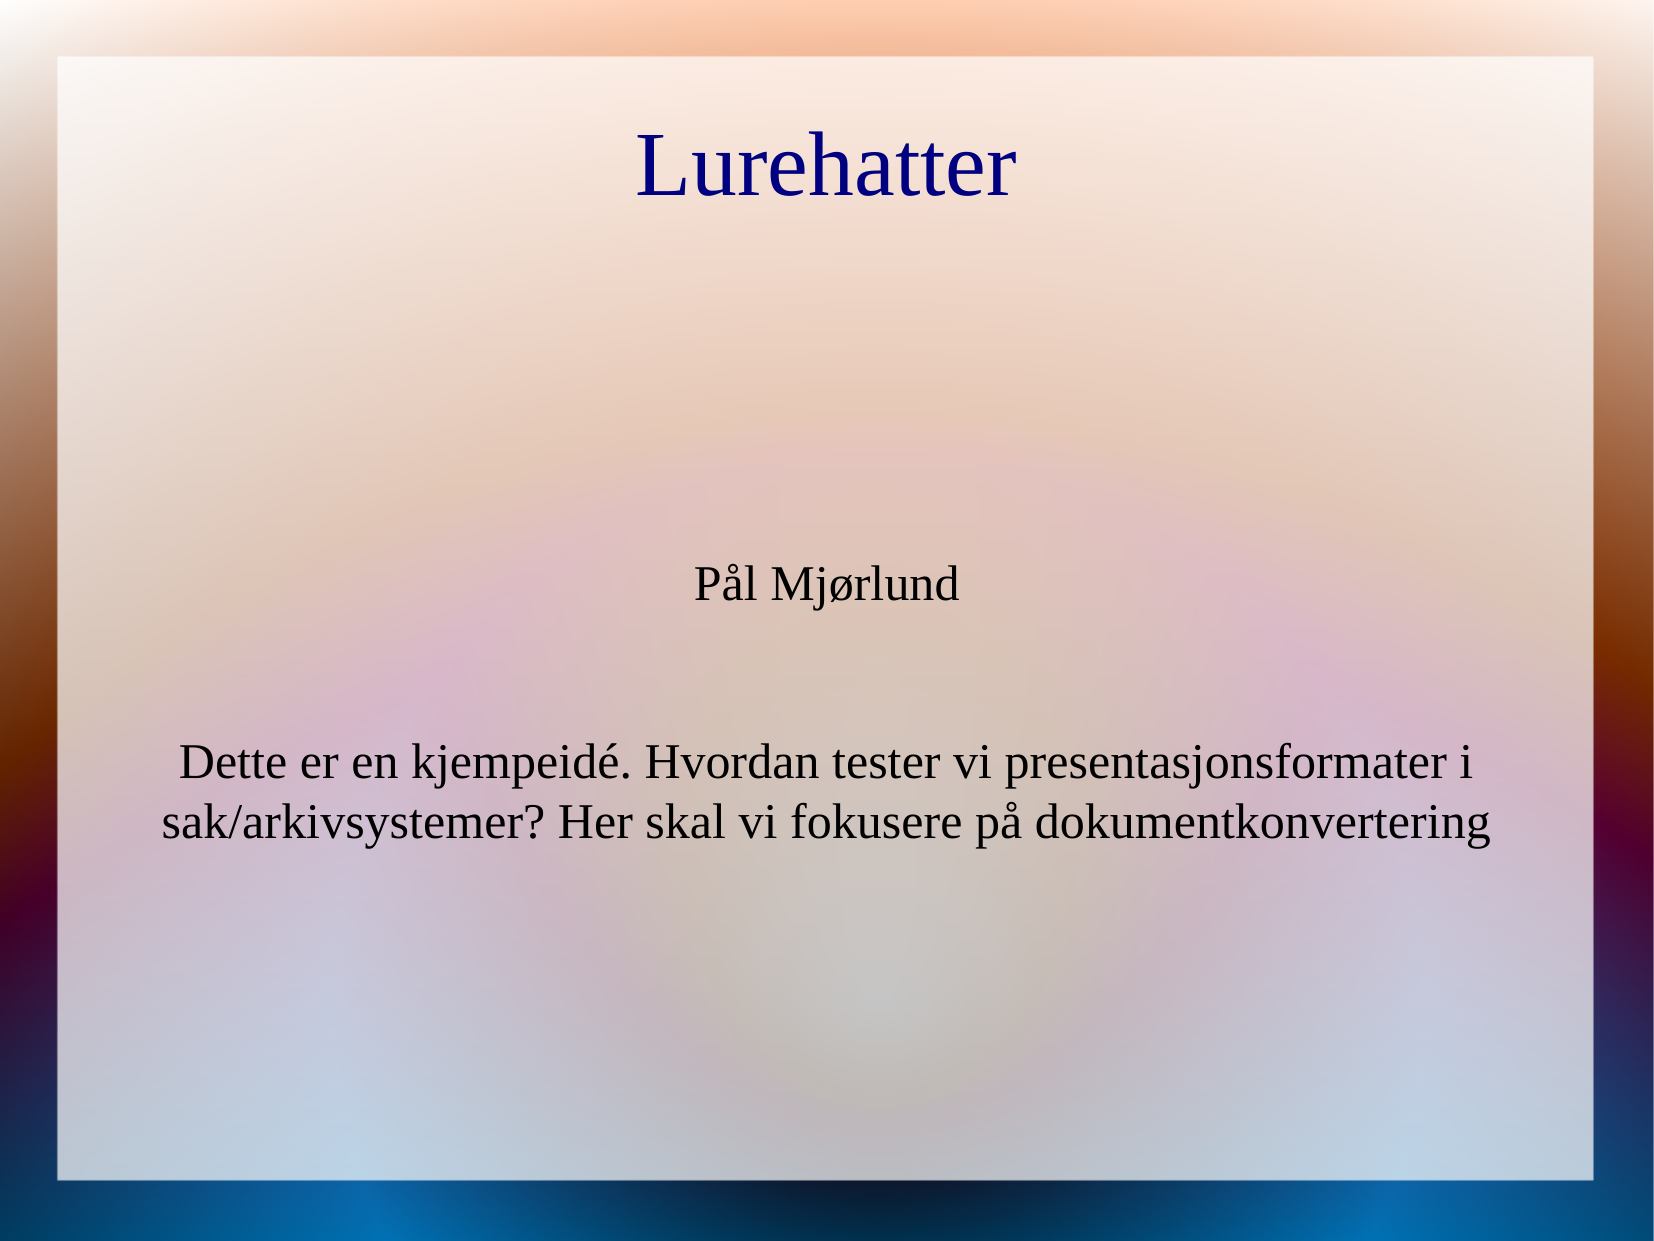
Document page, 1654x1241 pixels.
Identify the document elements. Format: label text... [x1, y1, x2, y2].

title Lurehatter [82, 55, 1571, 263]
subtitle Pål Mjørlund Dette er en kjempeidé. Hvordan tester vi presentasjonsformater i sak/arkivsystemer? Her skal vi fokusere på dokumentkonvertering [82, 290, 1571, 1109]
